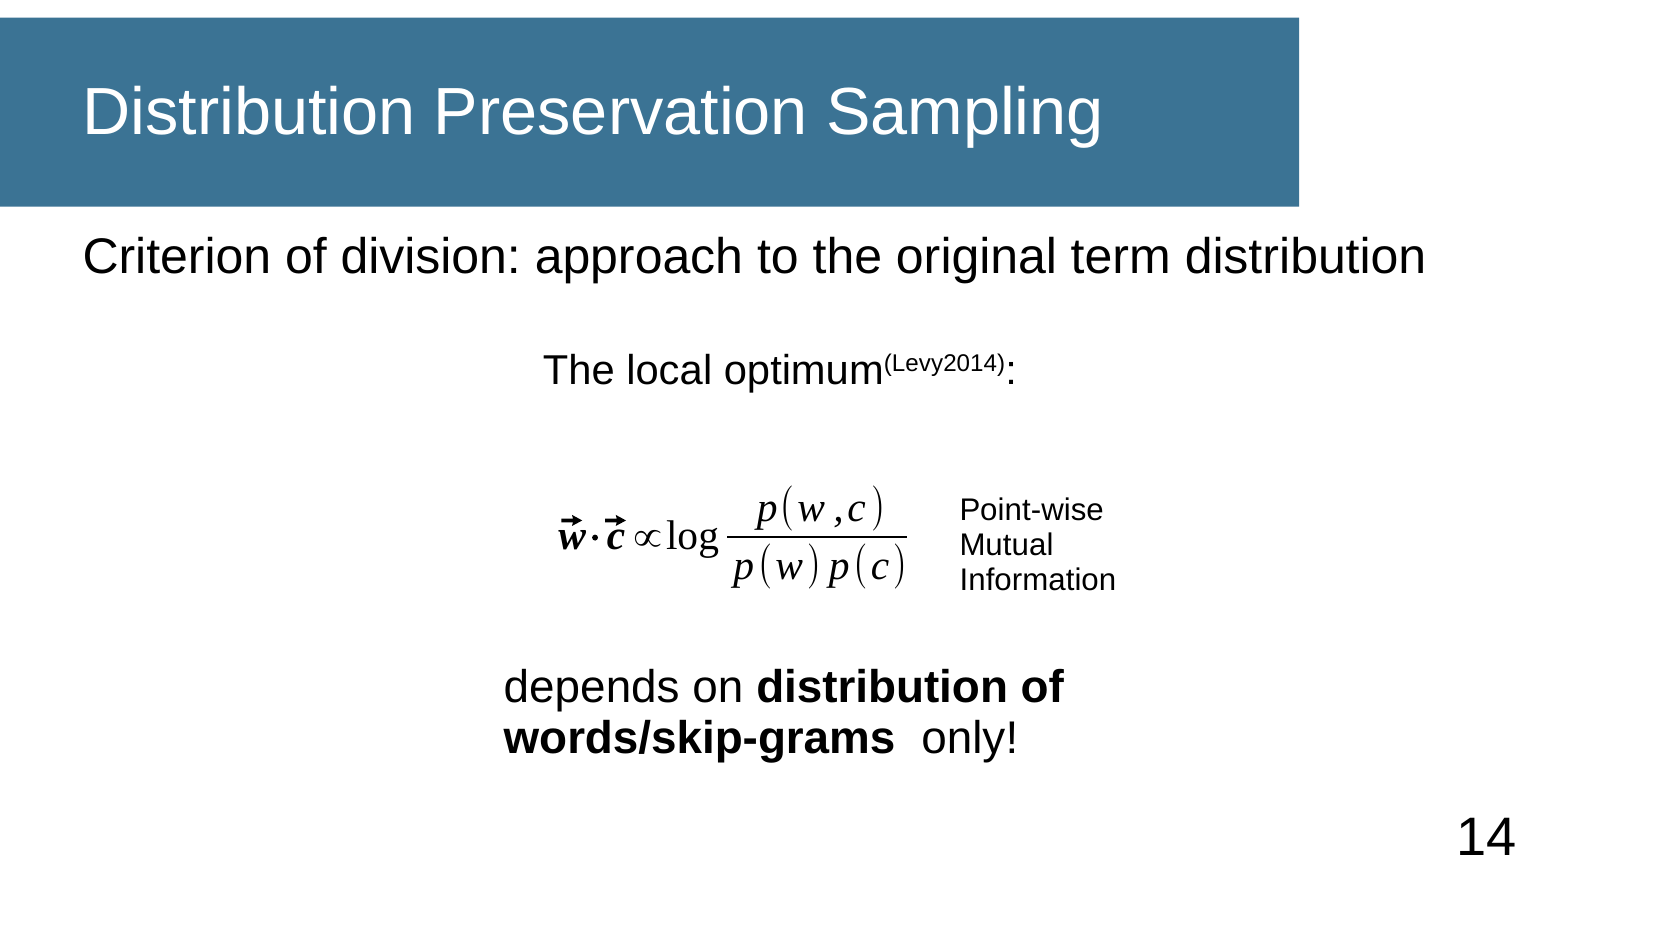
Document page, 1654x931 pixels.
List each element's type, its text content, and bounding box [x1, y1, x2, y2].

chart [550, 483, 916, 591]
list Criterion of division: approach to the original term distribution [82, 224, 1571, 764]
text_box The local optimum(Levy2014): [528, 340, 1032, 402]
text_box Point-wise Mutual Information [944, 485, 1132, 605]
title Distribution Preservation Sampling [82, 35, 1234, 189]
text_box depends on distribution of words/skip-grams only! [489, 654, 1095, 772]
